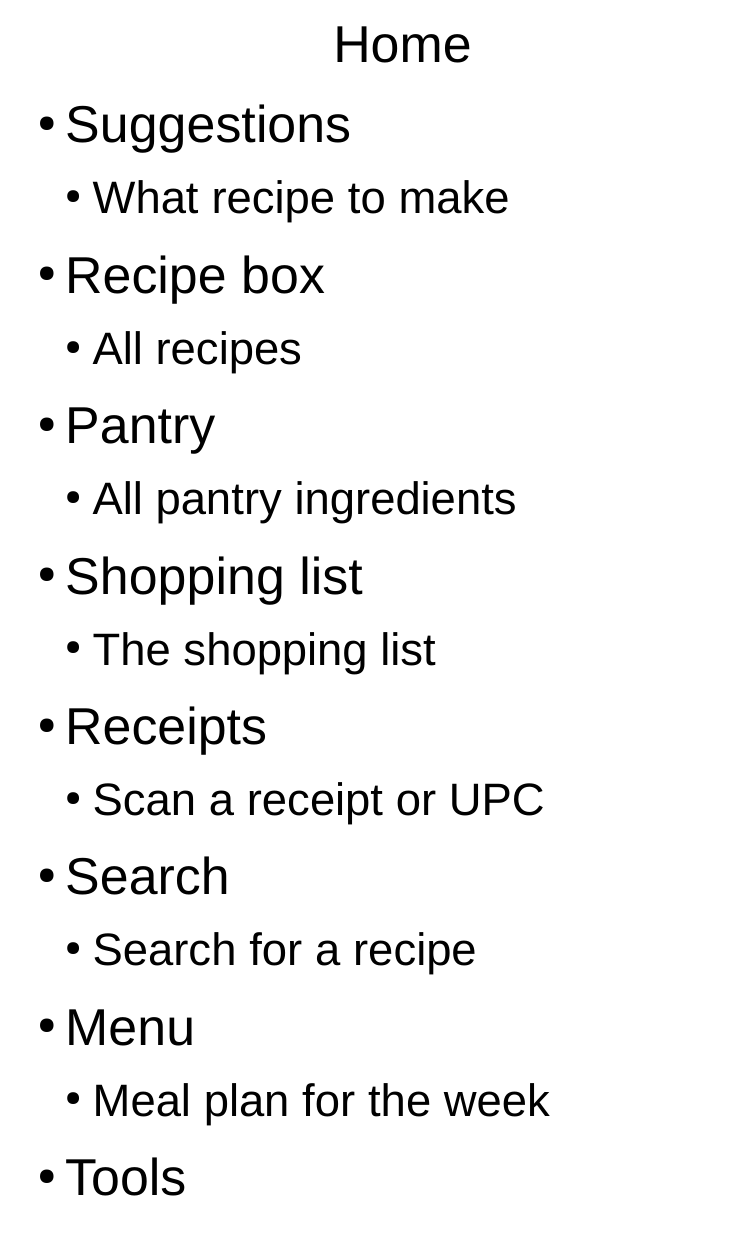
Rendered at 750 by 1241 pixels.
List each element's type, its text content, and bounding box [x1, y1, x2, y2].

list Home Suggestions What recipe to make Recipe box All recipes Pantry All pantry ingredients Shopping list The shopping list Receipts Scan a receipt or UPC Search Search for a recipe Menu Meal plan for the week Tools [37, 15, 713, 1216]
